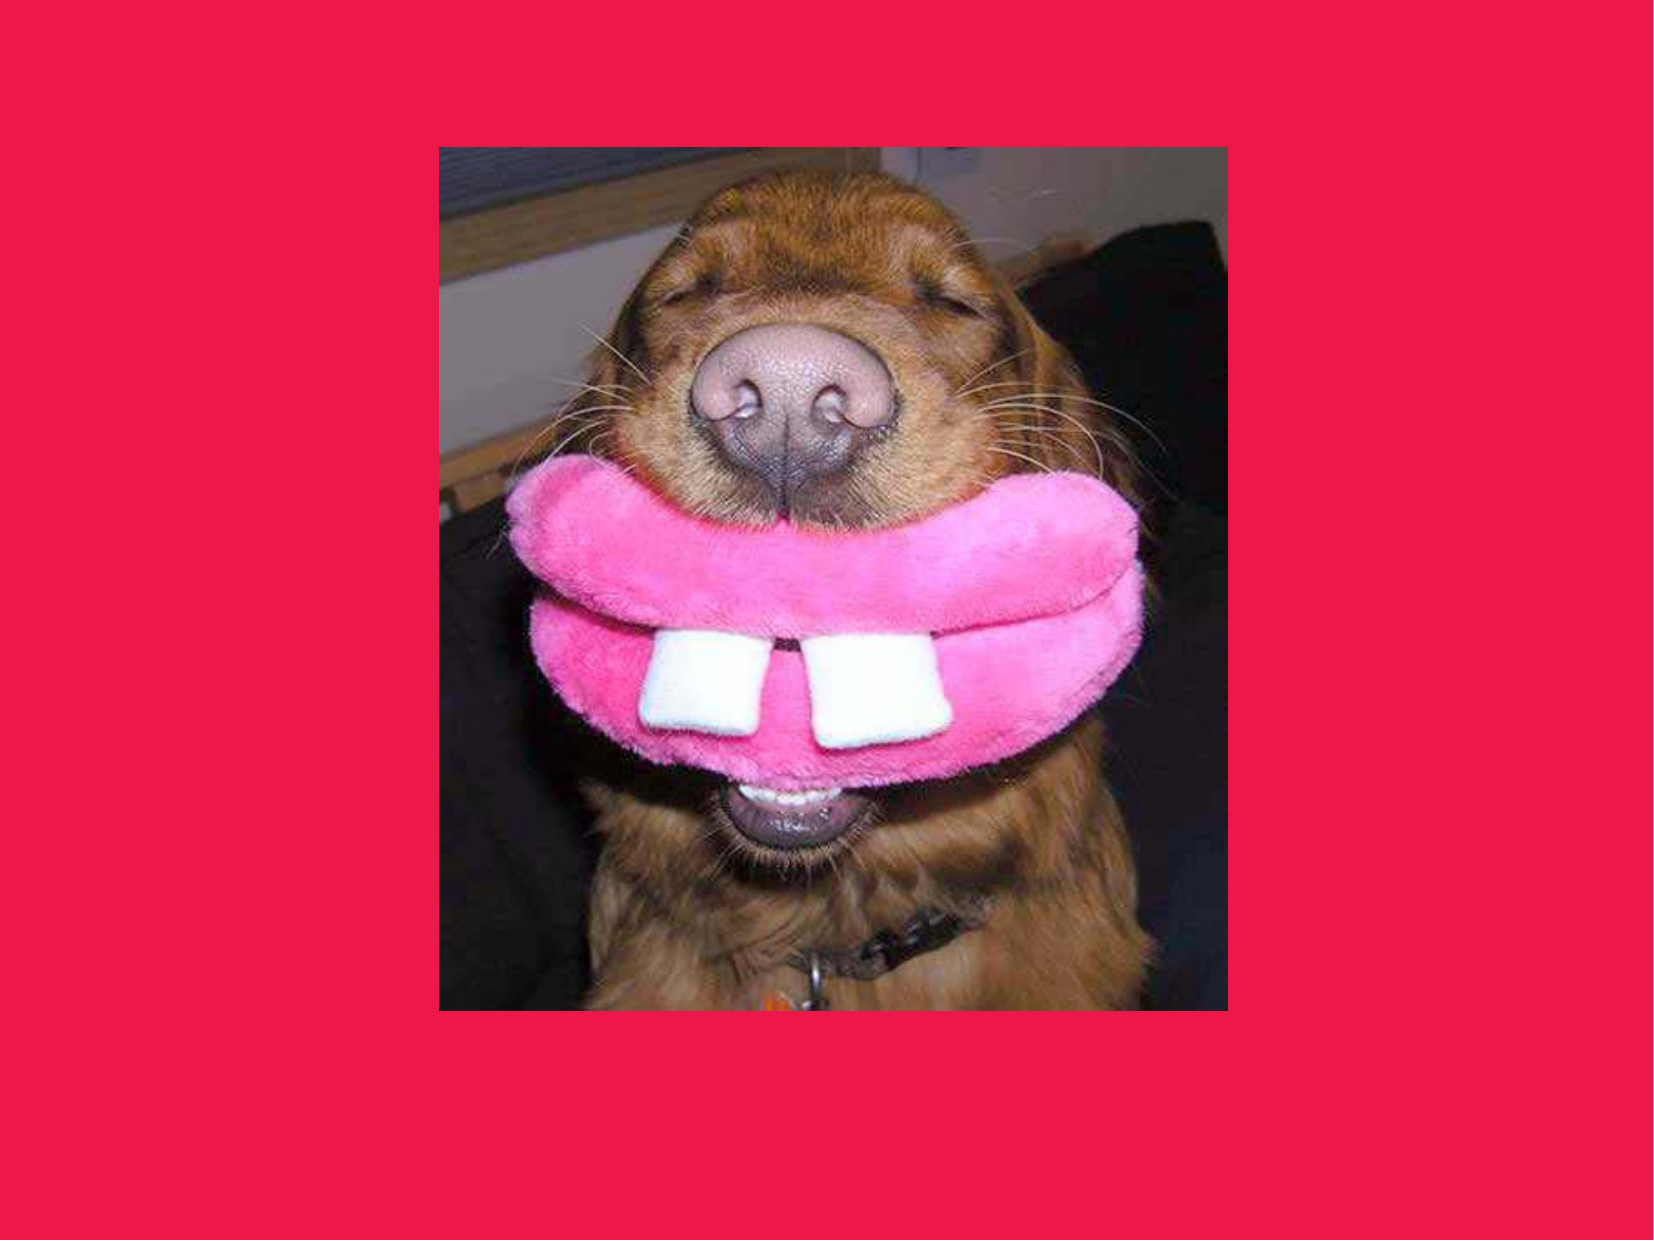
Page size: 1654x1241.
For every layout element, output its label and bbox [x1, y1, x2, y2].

picture [439, 147, 1228, 1011]
